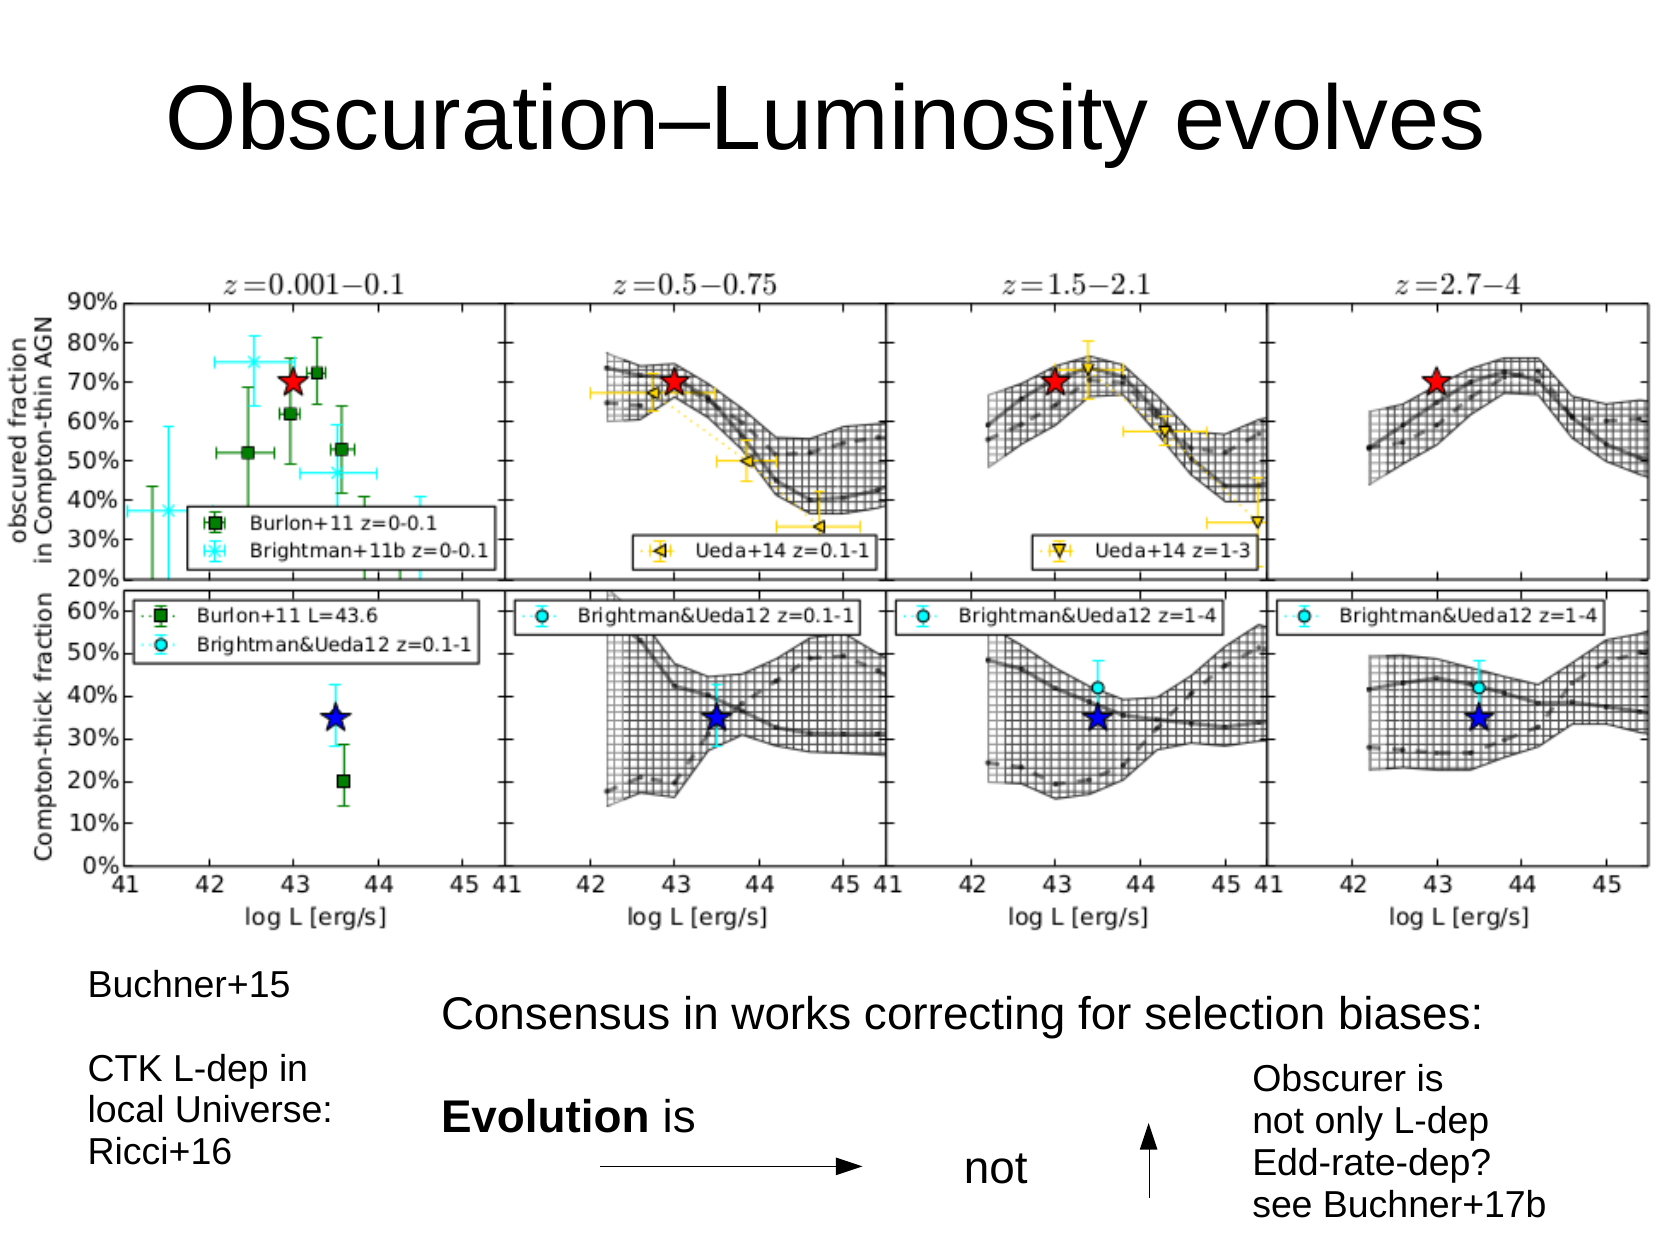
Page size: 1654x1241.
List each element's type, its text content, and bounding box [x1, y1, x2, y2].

title Obscuration–Luminosity evolves [82, 47, 1571, 189]
picture [4, 267, 1654, 944]
text_box Obscurer is not only L-dep Edd-rate-dep? see Buchner+17b [1237, 1050, 1576, 1233]
text_box Buchner+15 CTK L-dep in local Universe: Ricci+16 [37, 955, 376, 1201]
text_box Consensus in works correcting for selection biases: Evolution is not [426, 980, 1552, 1241]
